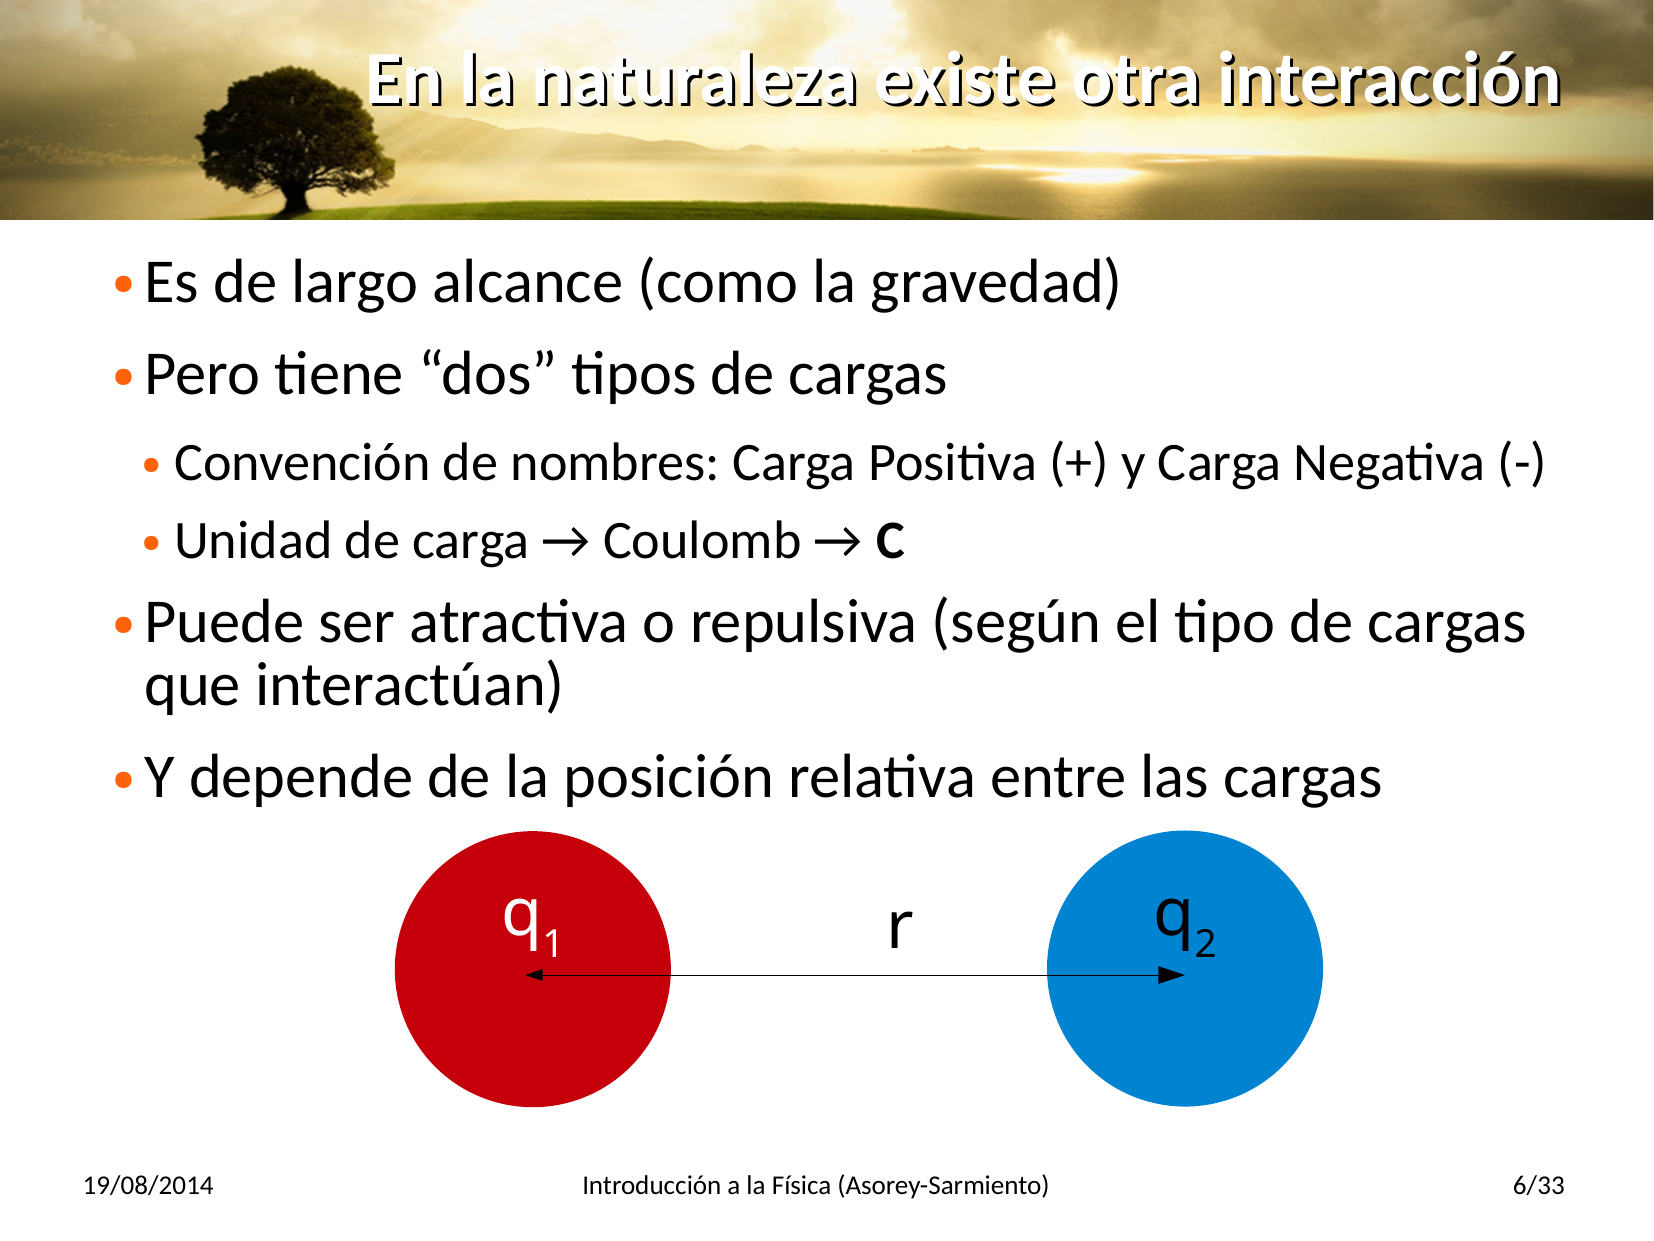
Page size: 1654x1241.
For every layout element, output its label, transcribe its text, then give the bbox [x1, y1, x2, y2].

list Es de largo alcance (como la gravedad) Pero tiene “dos” tipos de cargas Convención de nombres: Carga Positiva (+) y Carga Negativa (-) Unidad de carga → Coulomb → C Puede ser atractiva o repulsiva (según el tipo de cargas que interactúan) Y depende de la posición relativa entre las cargas [82, 255, 1571, 1156]
text_box q1 [397, 834, 668, 1105]
title En la naturaleza existe otra interacción [75, 19, 1564, 151]
picture [0, 0, 1654, 220]
text_box r [871, 870, 924, 965]
text_box q2 [1050, 833, 1321, 1104]
